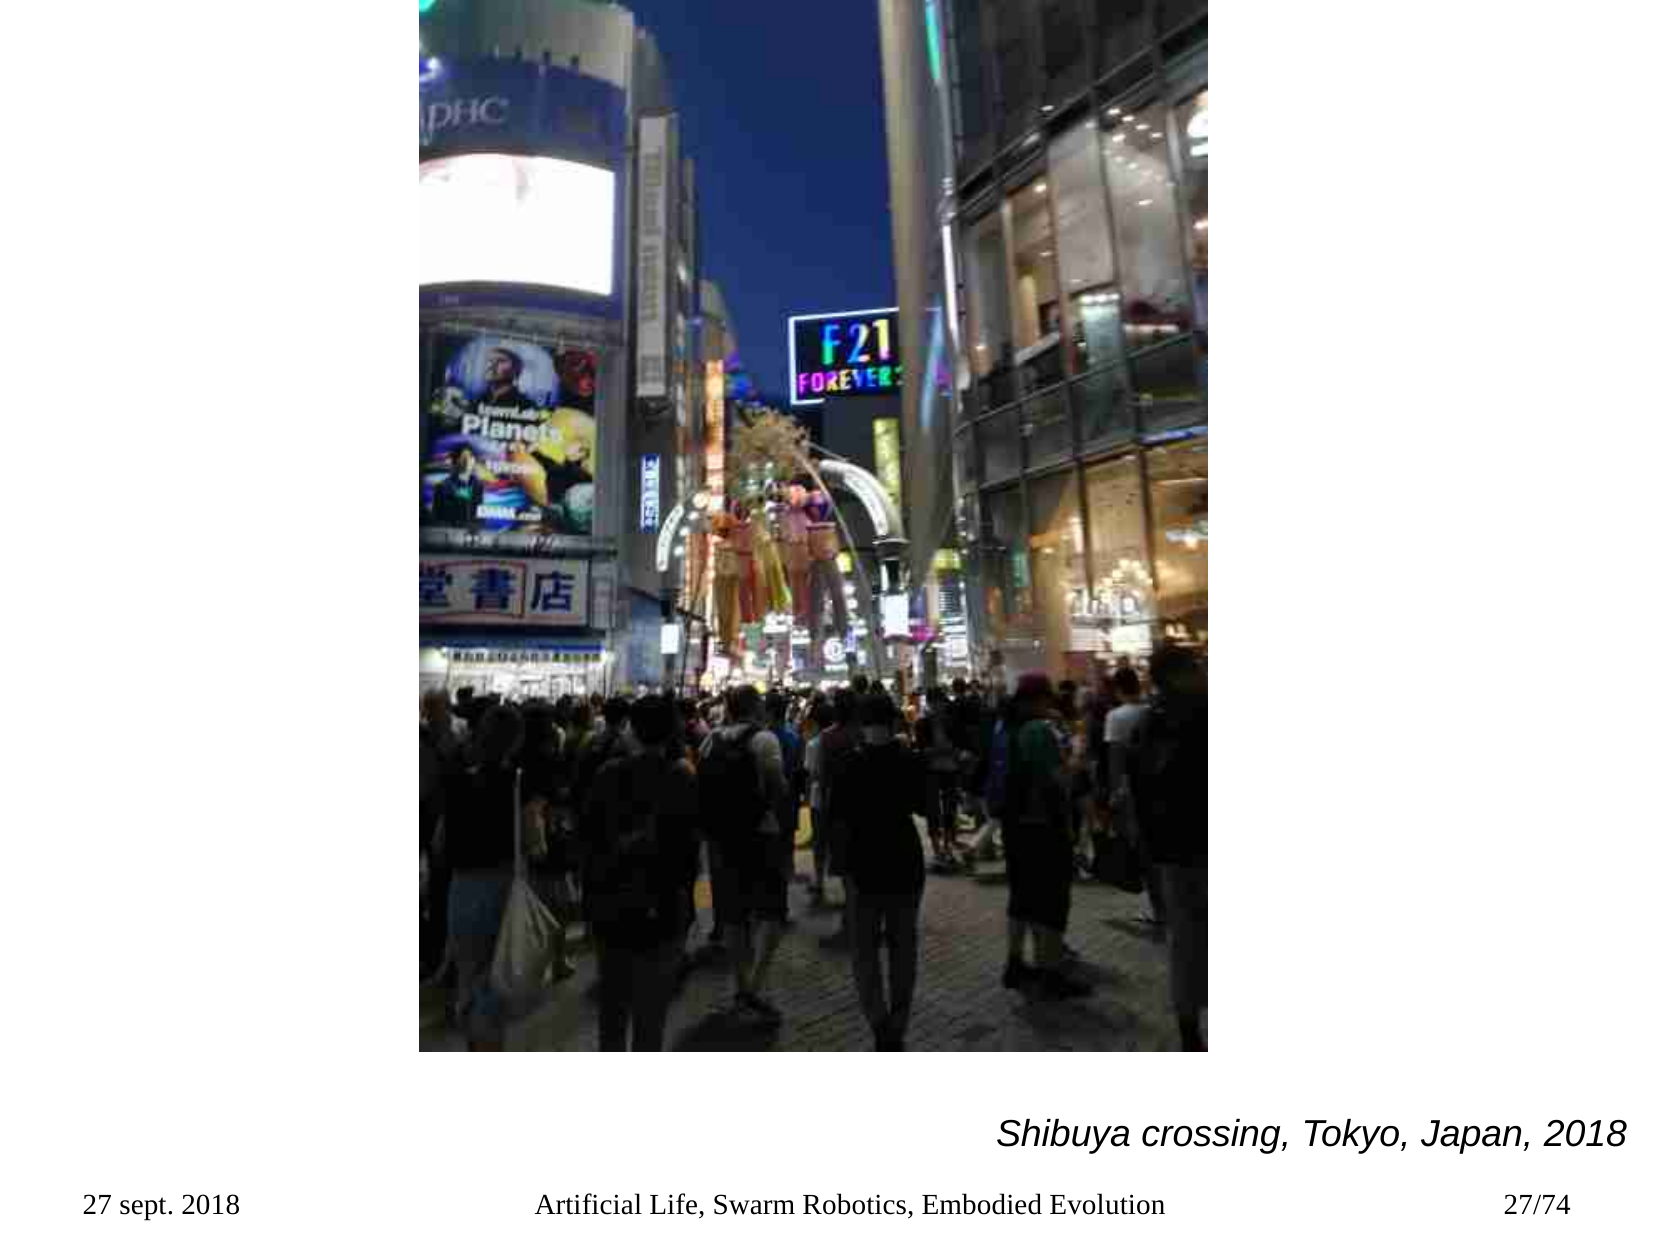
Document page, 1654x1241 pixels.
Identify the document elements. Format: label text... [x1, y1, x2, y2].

text_box Shibuya crossing, Tokyo, Japan, 2018 [177, 1105, 1642, 1163]
picture [419, 0, 1208, 1052]
